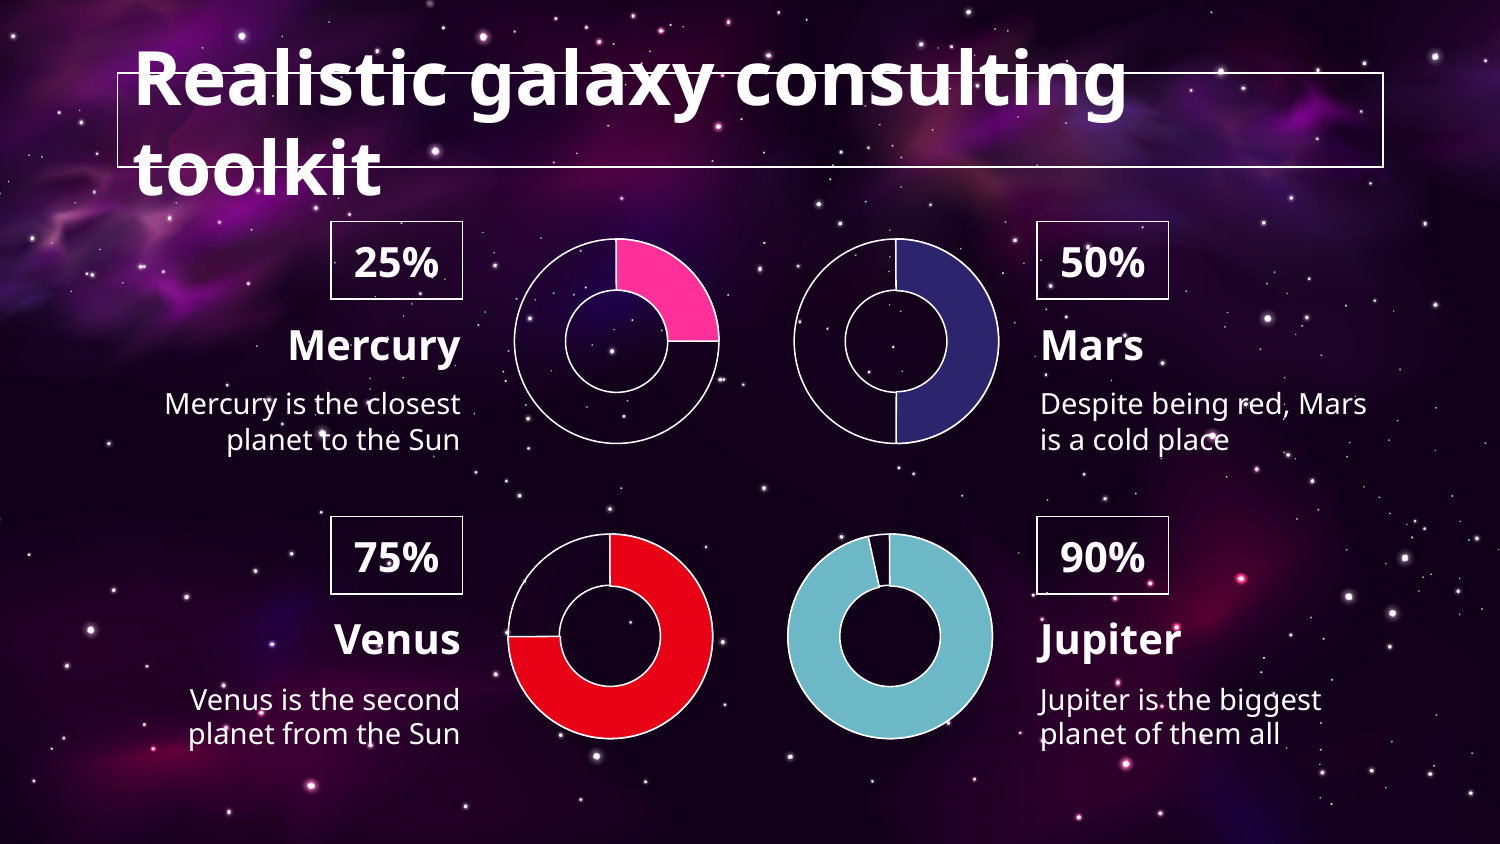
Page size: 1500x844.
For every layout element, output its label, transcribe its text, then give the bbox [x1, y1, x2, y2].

text_box 25% [331, 221, 463, 300]
text_box [508, 534, 713, 739]
text_box Mars [1024, 324, 1383, 370]
text_box Jupiter is the biggest planet of them all [1024, 665, 1383, 755]
text_box Mercury [117, 324, 476, 370]
text_box 50% [1037, 221, 1169, 300]
text_box [616, 238, 719, 342]
text_box Venus is the second planet from the Sun [117, 665, 476, 755]
text_box Despite being red, Mars is a cold place [1024, 370, 1383, 460]
text_box Jupiter [1024, 619, 1383, 665]
text_box [787, 534, 993, 739]
picture [0, 0, 1500, 844]
text_box 90% [1037, 516, 1169, 595]
title Realistic galaxy consulting toolkit [117, 72, 1383, 167]
text_box [895, 238, 999, 444]
text_box Venus [117, 619, 476, 665]
text_box 75% [331, 516, 463, 595]
text_box Mercury is the closest planet to the Sun [117, 370, 476, 460]
